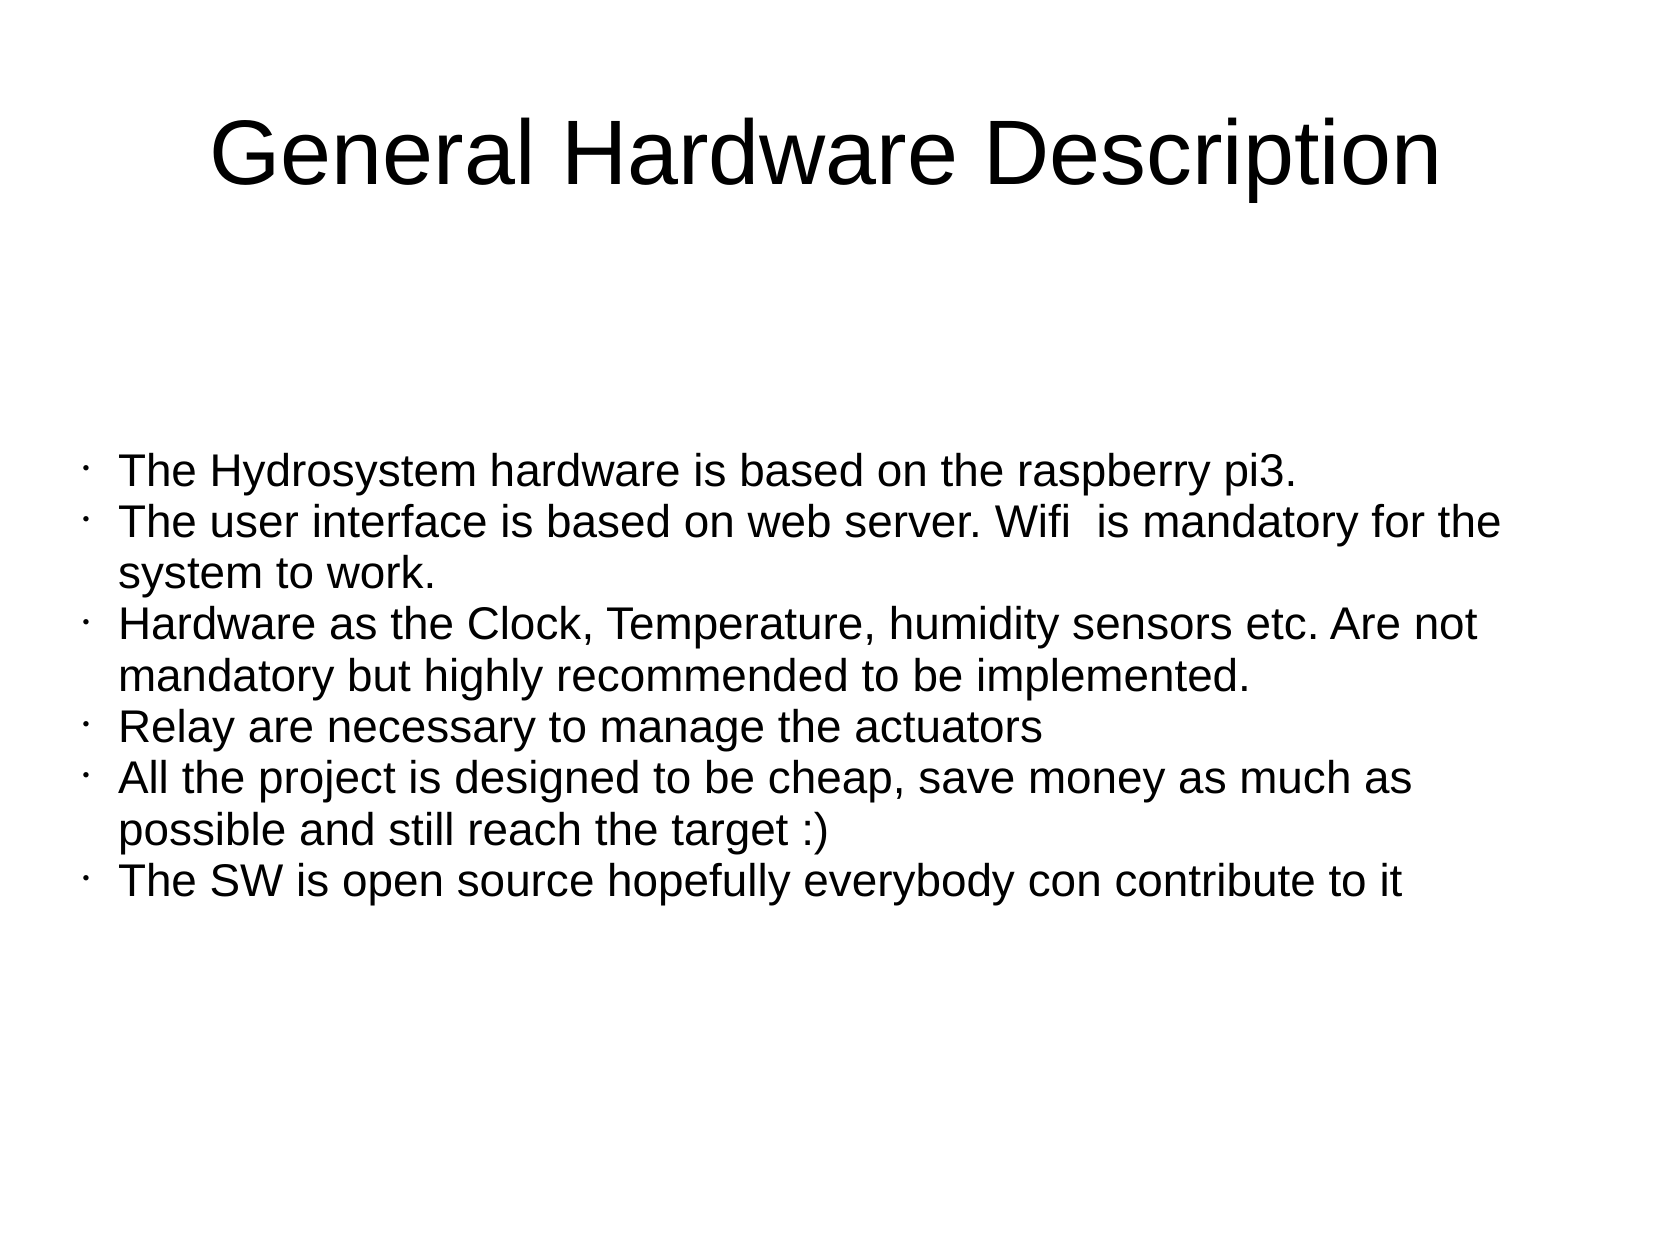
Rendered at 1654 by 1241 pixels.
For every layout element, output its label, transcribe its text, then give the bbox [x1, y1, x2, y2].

title General Hardware Description [82, 49, 1571, 257]
subtitle The Hydrosystem hardware is based on the raspberry pi3. The user interface is based on web server. Wifi is mandatory for the system to work. Hardware as the Clock, Temperature, humidity sensors etc. Are not mandatory but highly recommended to be implemented. Relay are necessary to manage the actuators All the project is designed to be cheap, save money as much as possible and still reach the target :) The SW is open source hopefully everybody con contribute to it [82, 290, 1571, 1010]
